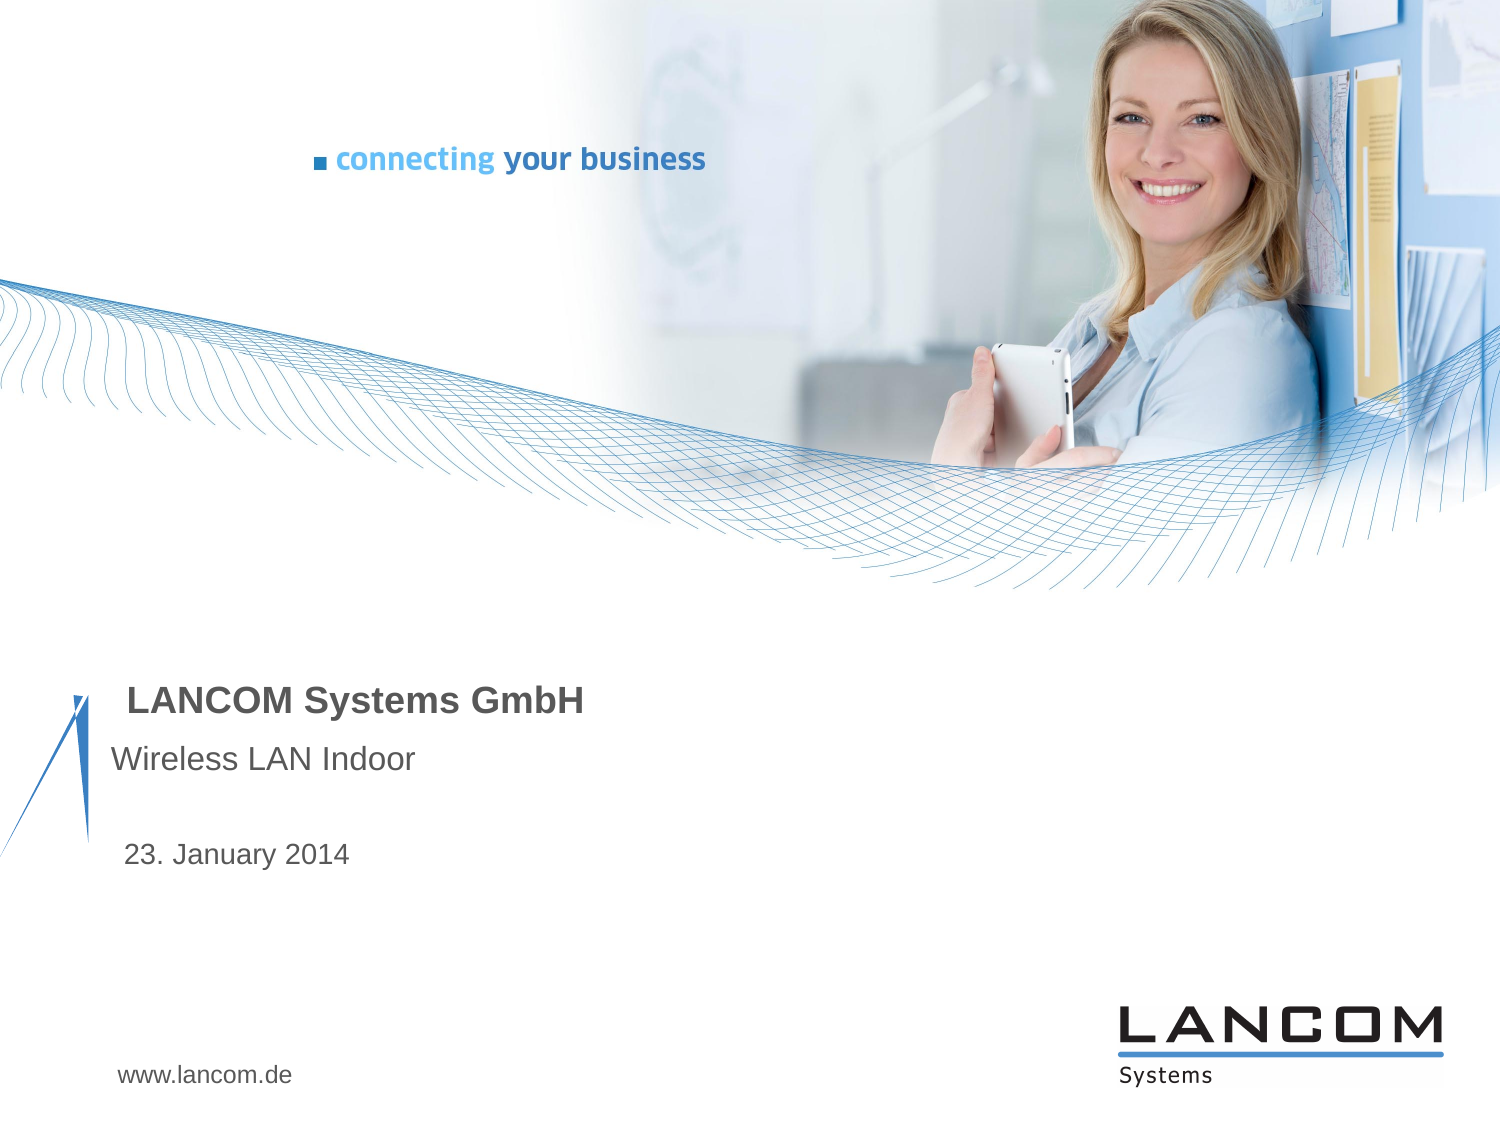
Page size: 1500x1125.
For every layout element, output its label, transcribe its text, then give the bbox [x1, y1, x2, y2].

picture [0, 0, 1500, 708]
subtitle Wireless LAN Indoor [95, 729, 1146, 857]
list 23. January 2014 [109, 827, 1144, 883]
list LANCOM Systems GmbH [111, 667, 1223, 729]
picture [1117, 1006, 1444, 1088]
